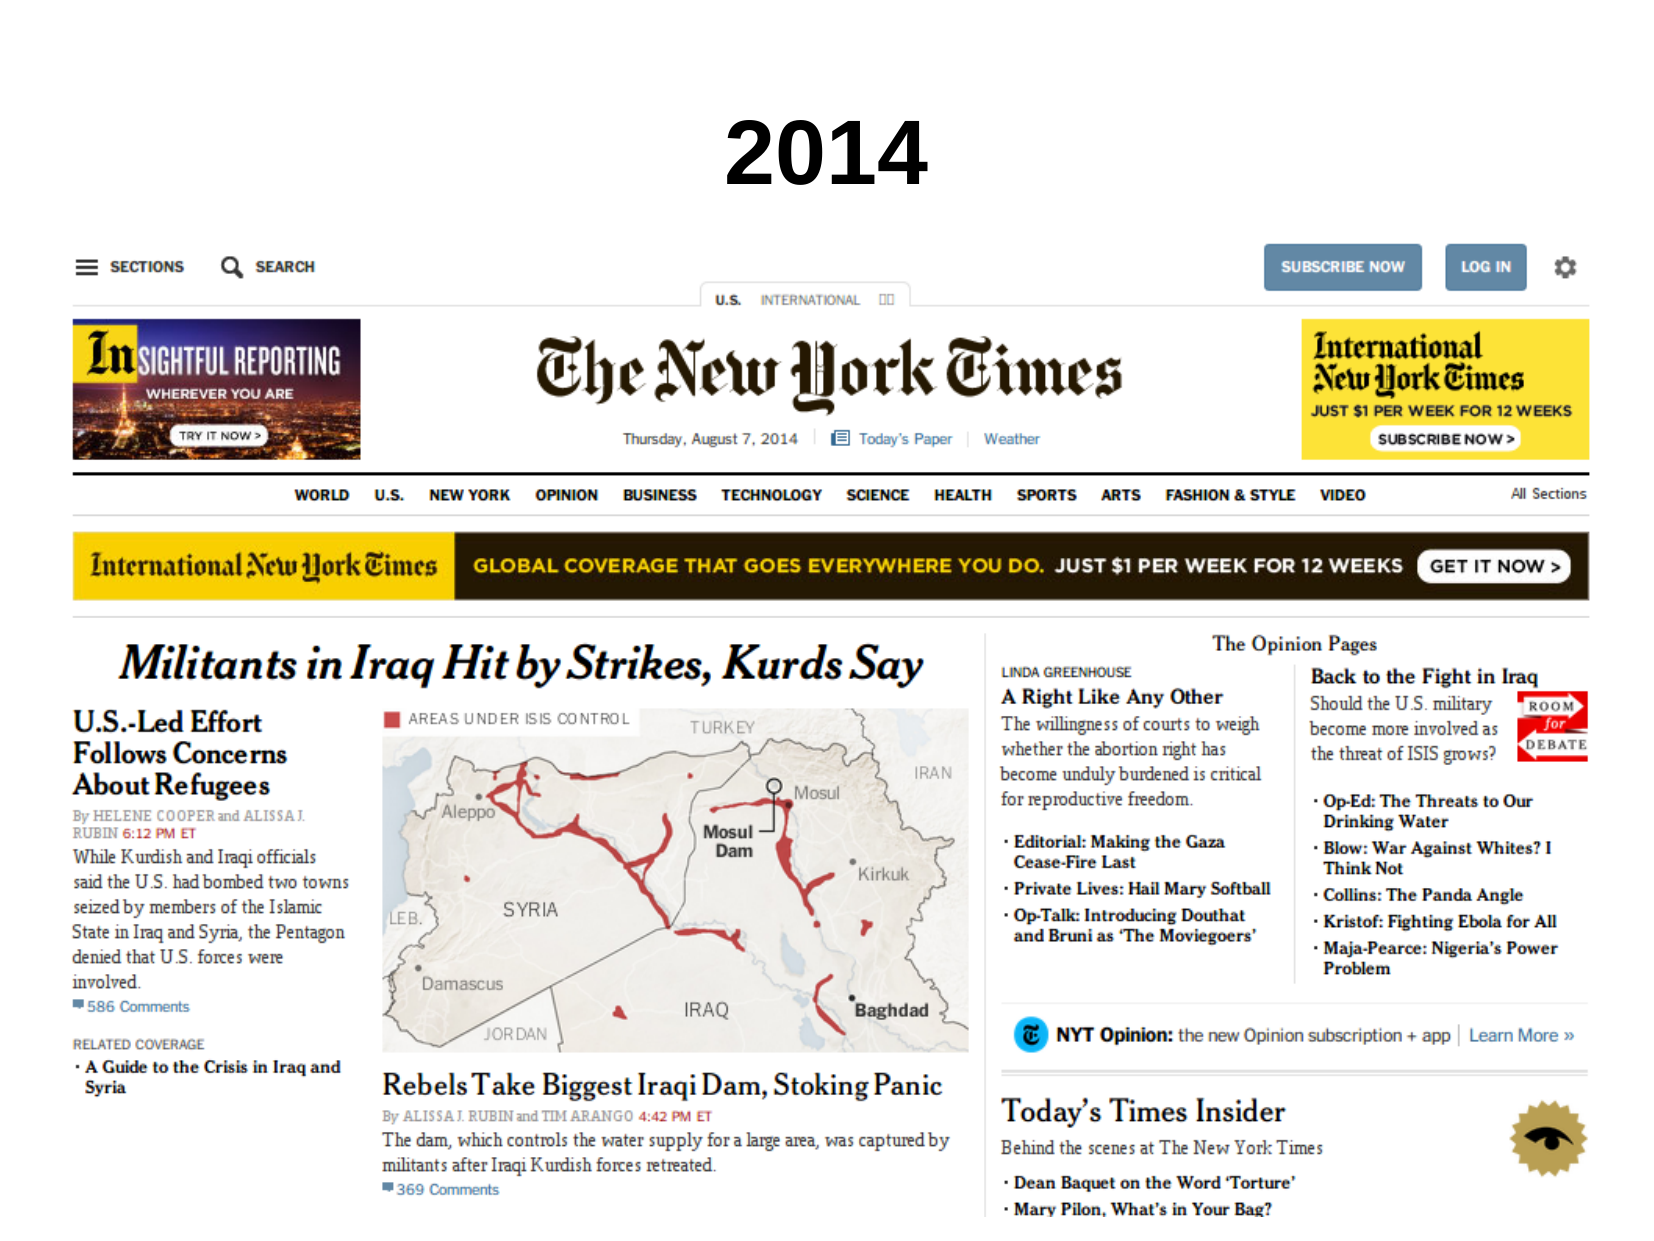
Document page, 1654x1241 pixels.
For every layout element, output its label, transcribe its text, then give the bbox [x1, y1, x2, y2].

title 2014 [82, 49, 1571, 227]
picture [70, 227, 1599, 1217]
